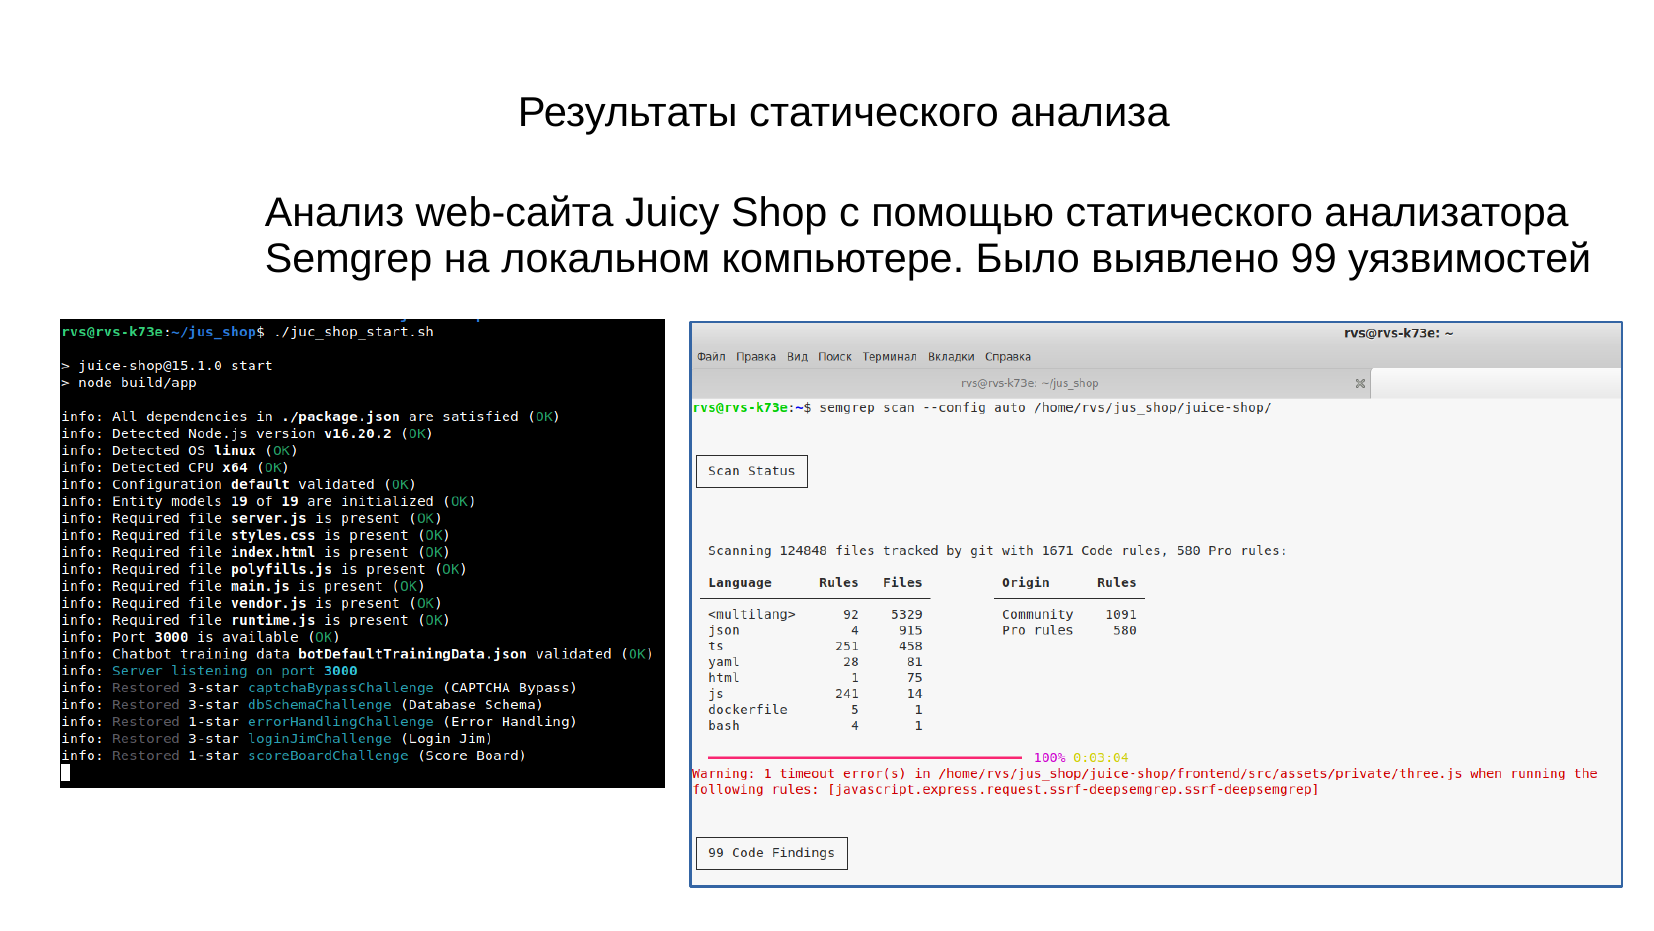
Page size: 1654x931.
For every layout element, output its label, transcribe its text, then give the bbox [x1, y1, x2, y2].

picture [691, 322, 1621, 886]
title Результаты статического анализа [93, 9, 1595, 215]
list Анализ web-сайта Juicy Shop с помощью статического анализатора Semgrep на локальном компьютере. Было выявлено 99 уязвимостей [265, 188, 1594, 296]
picture [60, 319, 665, 788]
